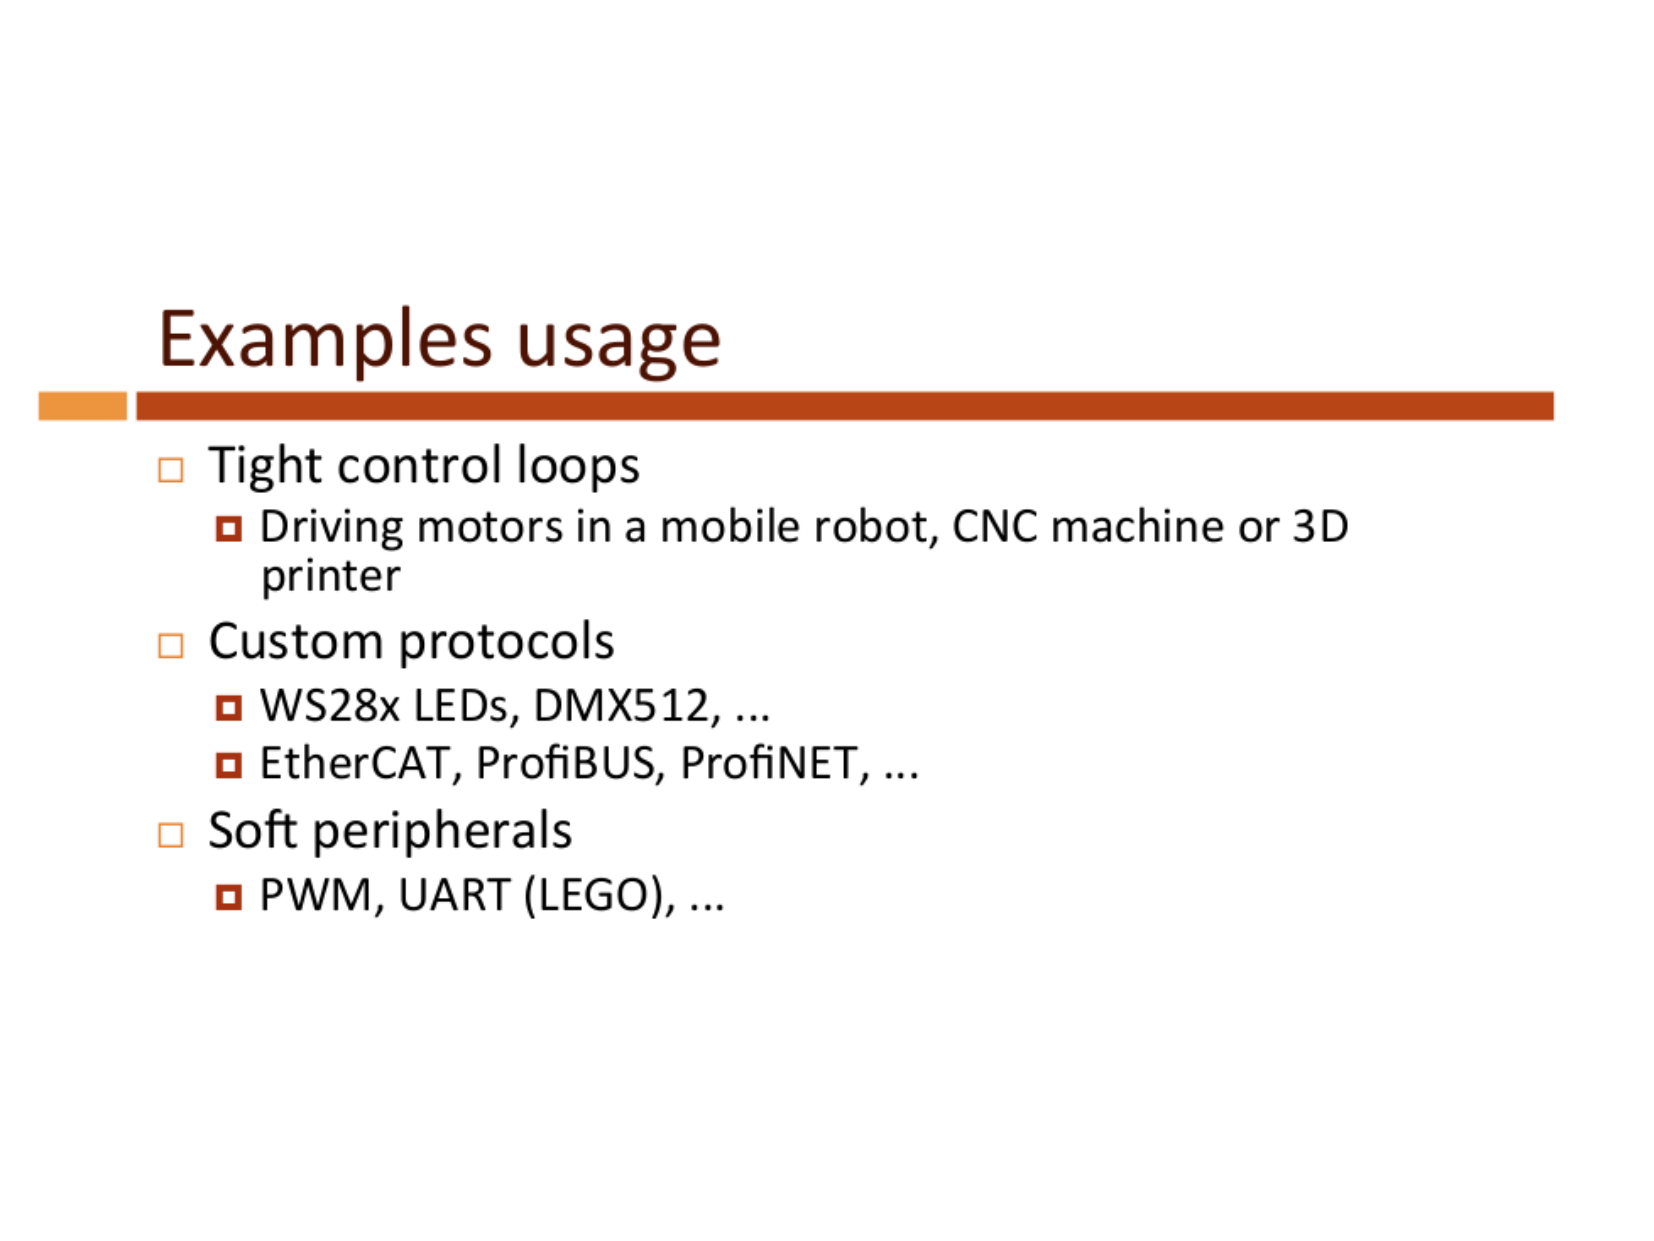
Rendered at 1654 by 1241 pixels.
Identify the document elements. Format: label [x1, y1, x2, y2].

picture [19, 104, 1576, 1111]
